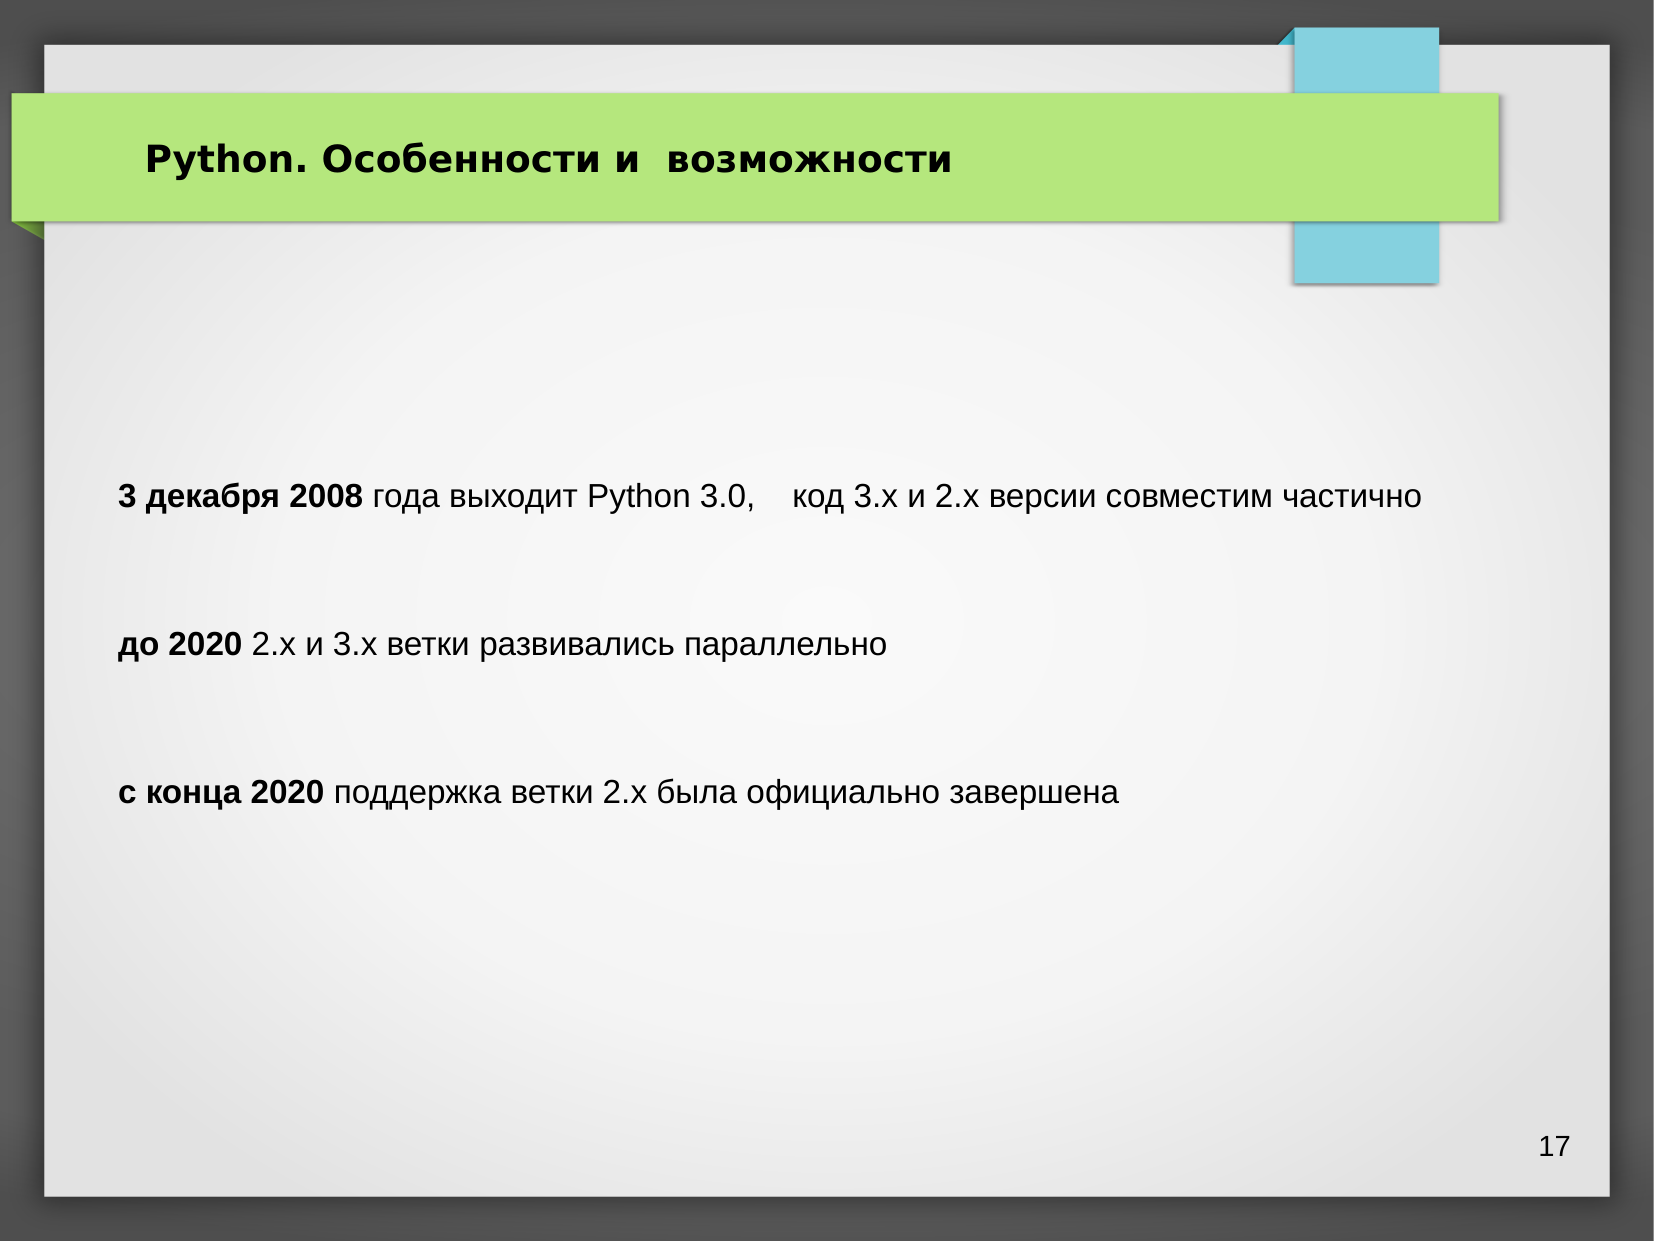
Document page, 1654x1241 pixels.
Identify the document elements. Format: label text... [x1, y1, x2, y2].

text_box Python. Особенности и возможности [129, 129, 969, 189]
picture [0, 0, 1654, 1241]
text_box 3 декабря 2008 года выходит Python 3.0, код 3.х и 2.х версии совместим частично до 2020 2.х и 3.х ветки развивались параллельно с конца 2020 поддержка ветки 2.x была официально завершена [118, 389, 1453, 898]
